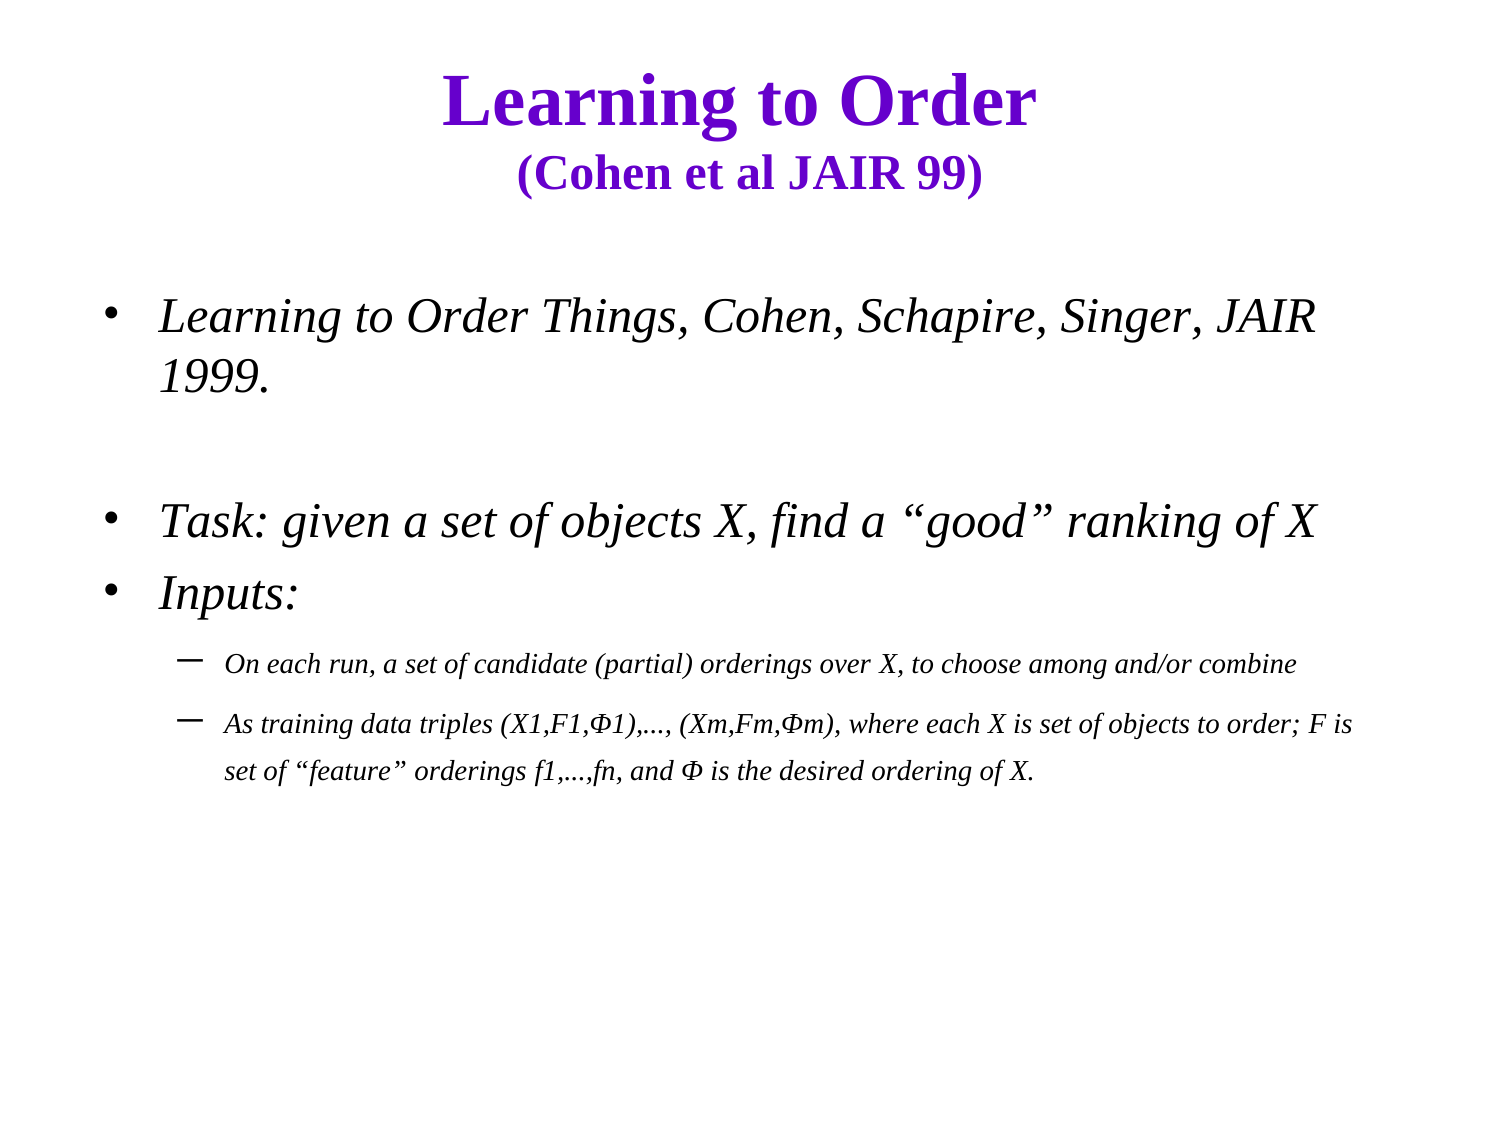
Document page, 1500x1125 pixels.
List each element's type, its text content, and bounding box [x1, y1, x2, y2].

list Learning to Order Things, Cohen, Schapire, Singer, JAIR 1999. Task: given a set of objects X, find a “good” ranking of X Inputs: On each run, a set of candidate (partial) orderings over X, to choose among and/or combine As training data triples (X1,F1,Φ1),..., (Xm,Fm,Φm), where each X is set of objects to order; F is set of “feature” orderings f1,...,fn, and Φ is the desired ordering of X. [87, 275, 1400, 1013]
title Learning to Order (Cohen et al JAIR 99) [112, 62, 1388, 188]
